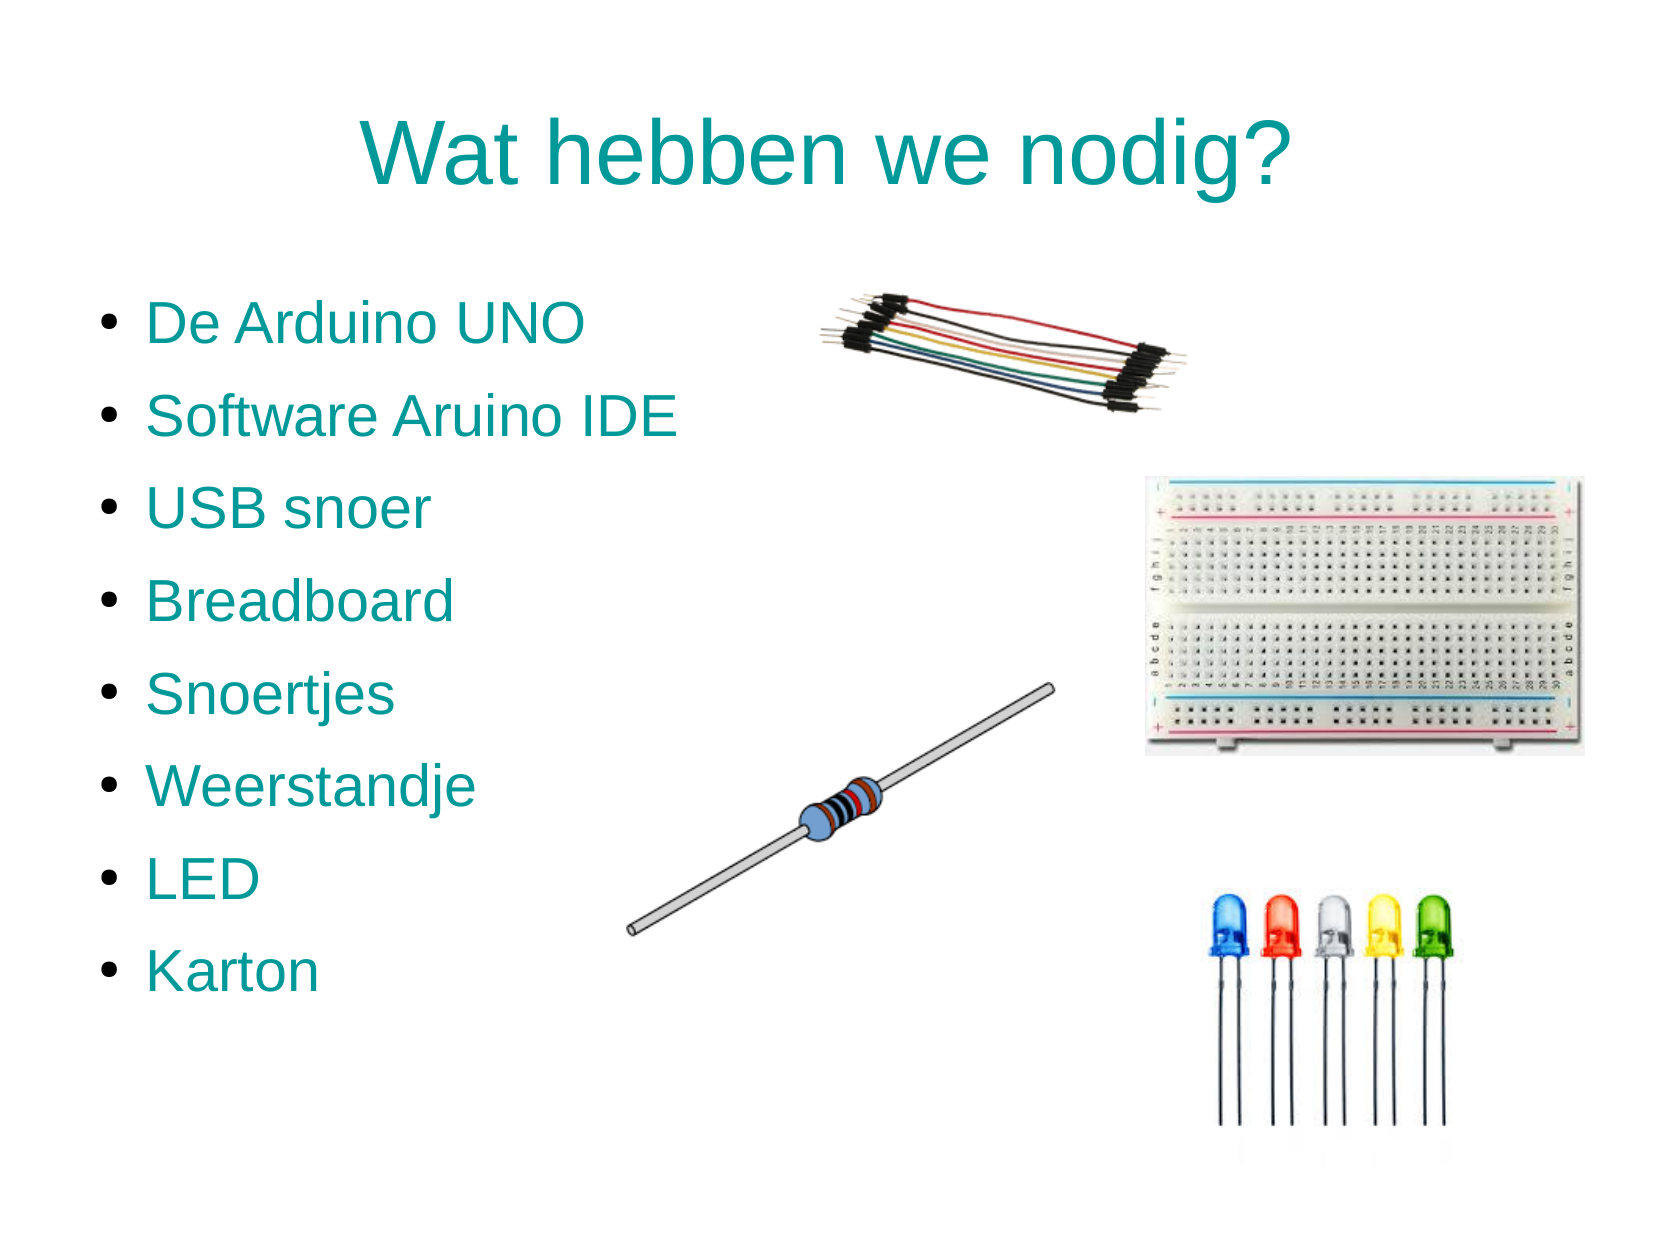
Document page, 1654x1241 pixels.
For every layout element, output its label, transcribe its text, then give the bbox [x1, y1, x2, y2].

title Wat hebben we nodig? [82, 49, 1571, 257]
list De Arduino UNO Software Aruino IDE USB snoer Breadboard Snoertjes Weerstandje LED Karton [82, 290, 1571, 1010]
picture [1151, 838, 1524, 1170]
picture [1145, 476, 1585, 756]
picture [614, 673, 1068, 946]
picture [814, 209, 1193, 473]
